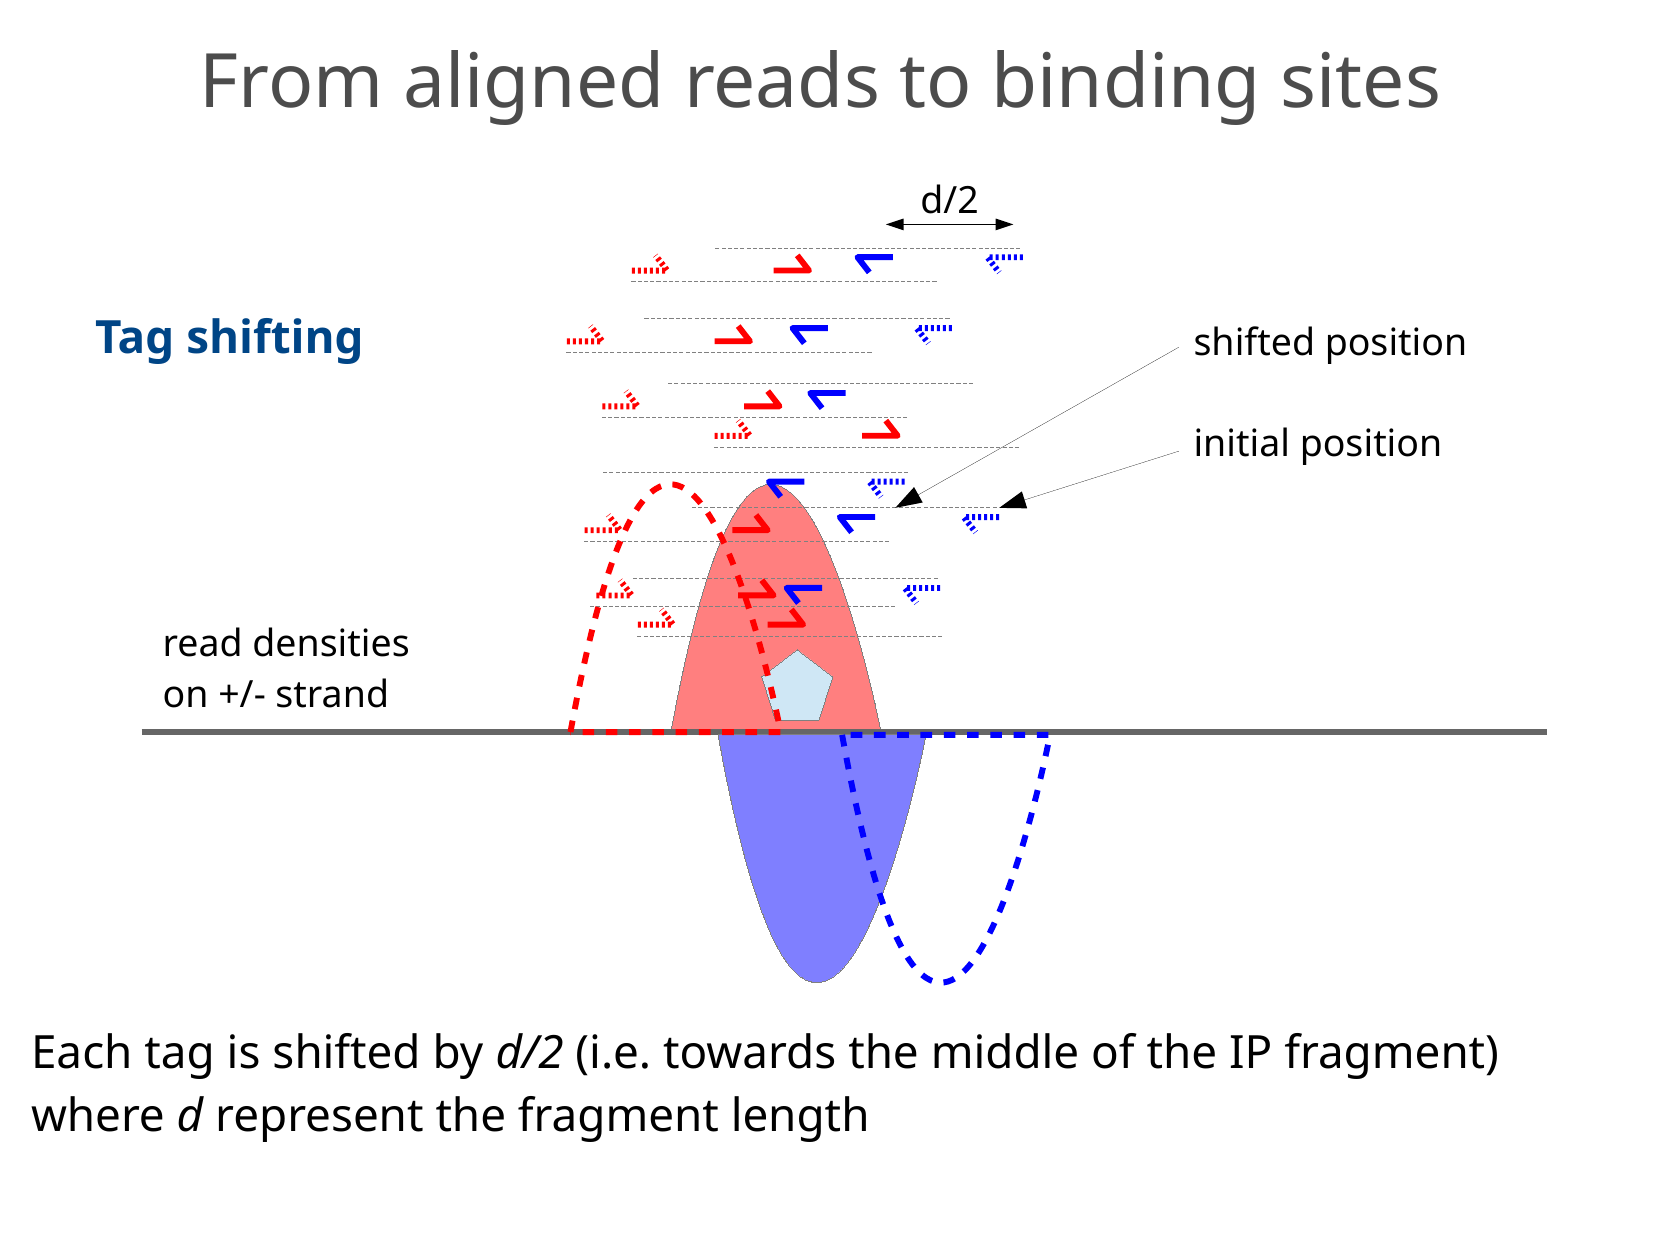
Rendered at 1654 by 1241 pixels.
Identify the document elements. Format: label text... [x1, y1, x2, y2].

text_box [671, 484, 881, 729]
text_box Each tag is shifted by d/2 (i.e. towards the middle of the IP fragment) where d represent the fragment length [16, 1012, 1634, 1188]
text_box read densities on +/- strand [147, 609, 443, 713]
title From aligned reads to binding sites [76, 2, 1565, 154]
text_box [718, 734, 926, 983]
text_box Tag shifting [80, 297, 413, 366]
text_box initial position [1178, 408, 1473, 468]
text_box shifted position [1178, 308, 1497, 368]
